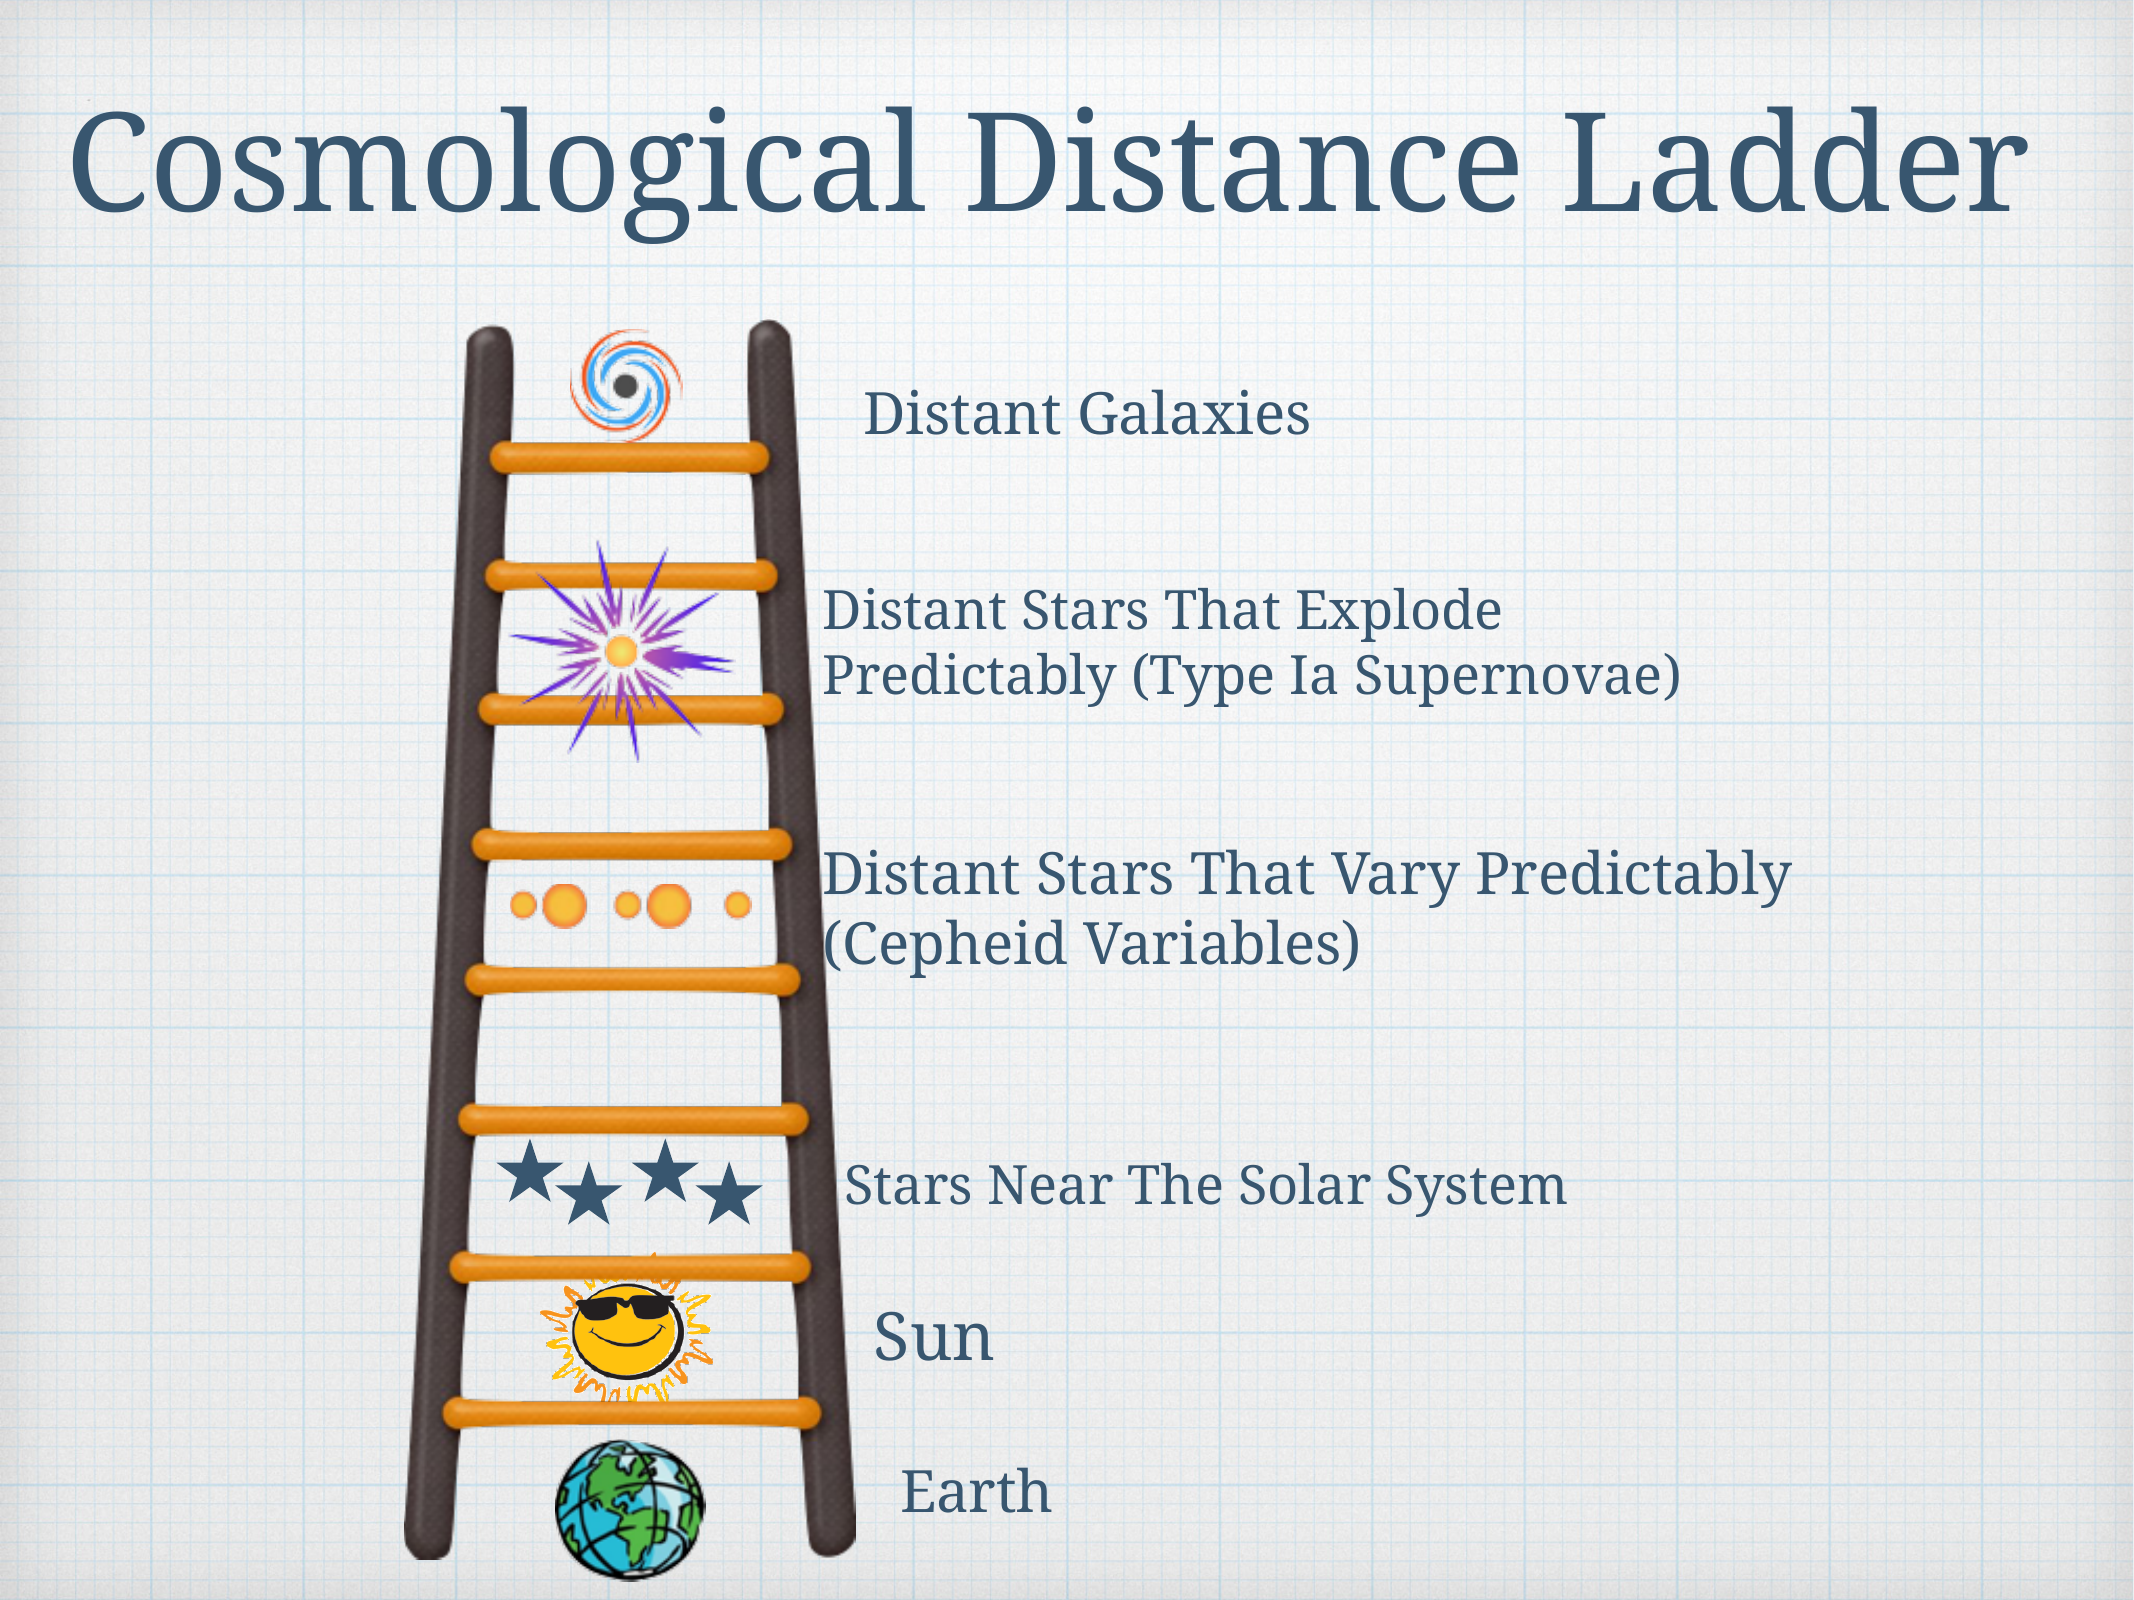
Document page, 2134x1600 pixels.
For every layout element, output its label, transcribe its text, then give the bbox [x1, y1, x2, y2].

text_box Distant Stars That Vary Predictably (Cepheid Variables) [856, 781, 1812, 1031]
text_box Cosmological Distance Ladder [0, 0, 2134, 357]
text_box Distant Stars That Explode Predictably (Type Ia Supernovae) [856, 515, 1812, 765]
text_box Distant Galaxies [807, 315, 1369, 507]
text_box Earth [856, 1430, 1104, 1548]
text_box Sun [856, 1275, 1025, 1392]
picture [0, 319, 2134, 1600]
text_box Stars Near The Solar System [856, 1096, 1705, 1269]
